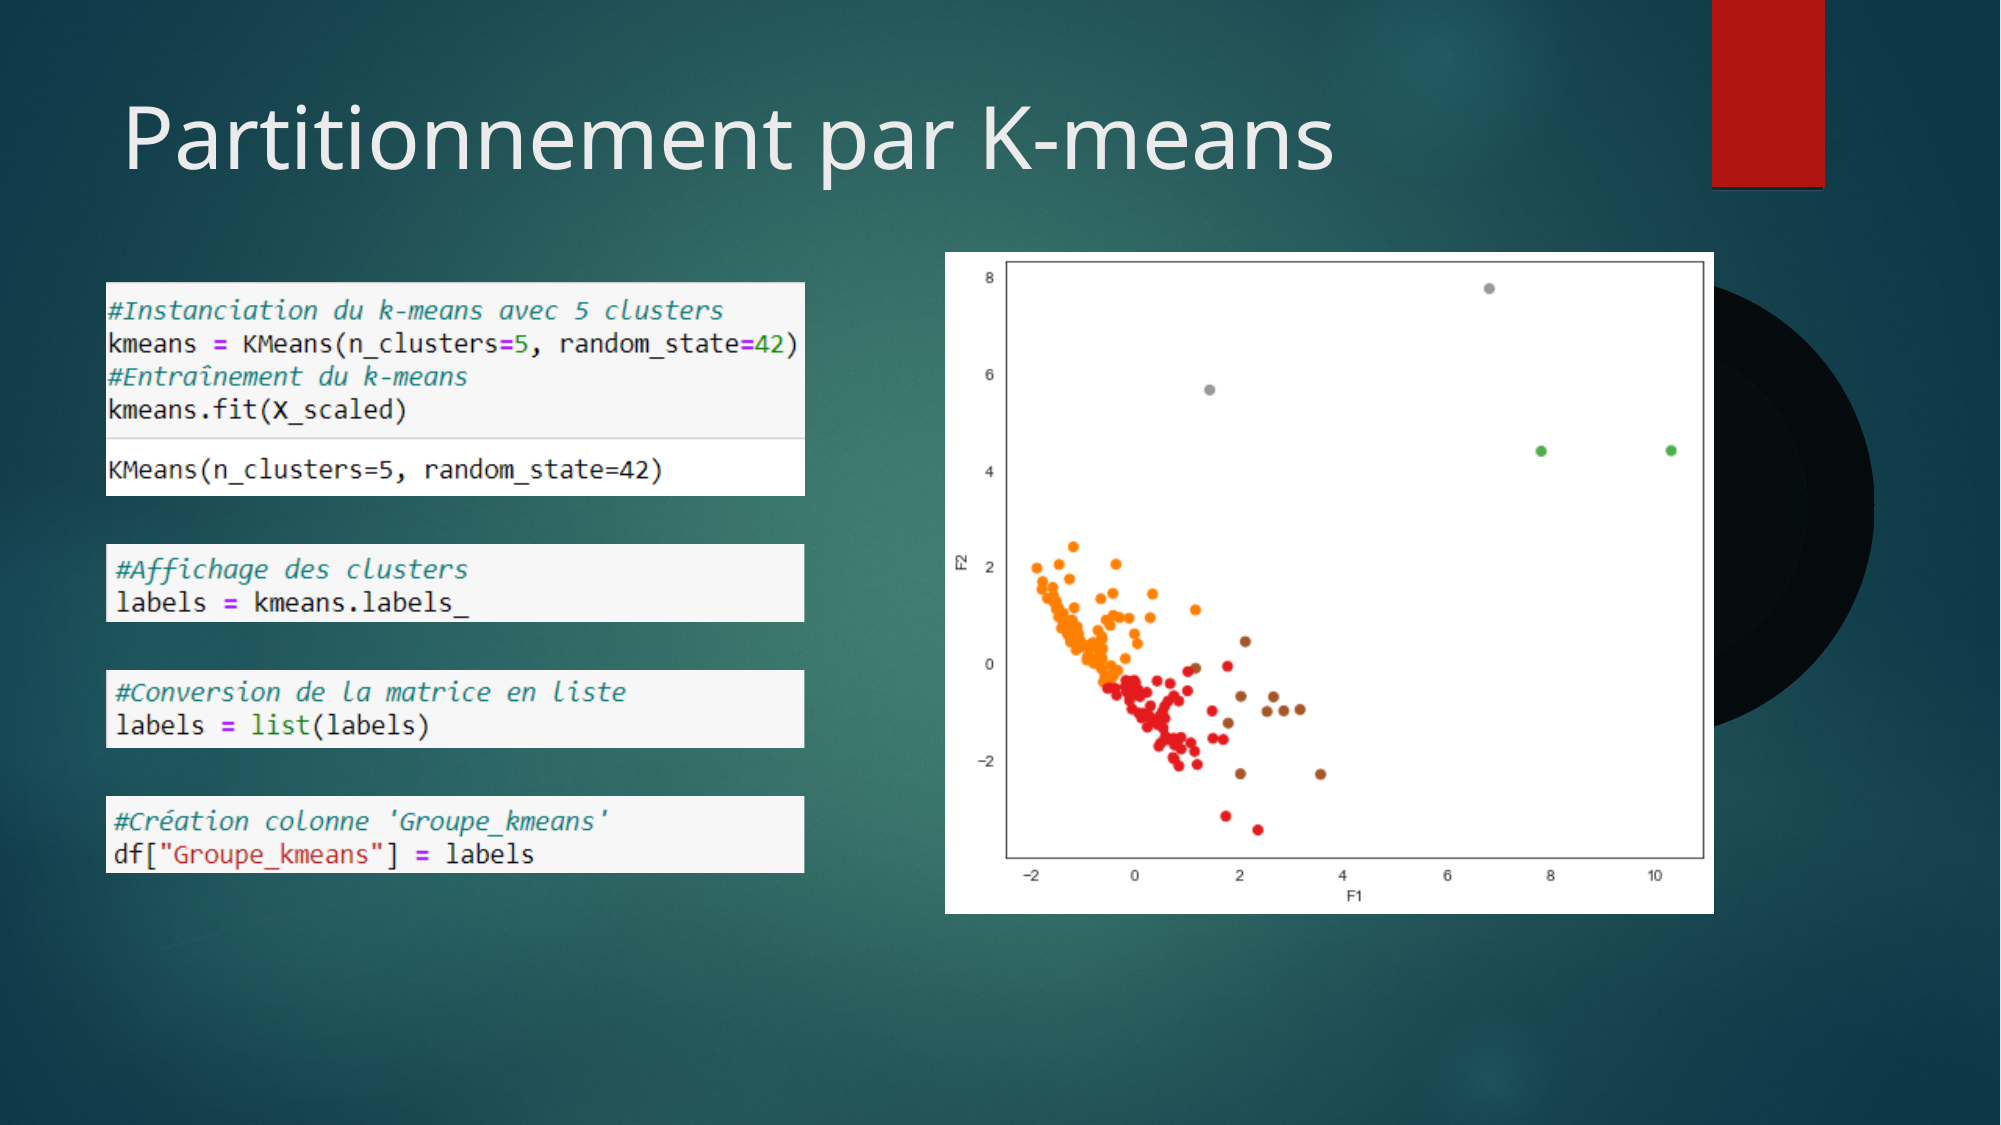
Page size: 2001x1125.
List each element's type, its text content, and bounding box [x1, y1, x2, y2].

picture [106, 544, 805, 622]
picture [106, 670, 805, 748]
picture [106, 283, 805, 496]
picture [106, 796, 805, 874]
title Partitionnement par K-means [106, 74, 1649, 203]
picture [945, 252, 1714, 914]
